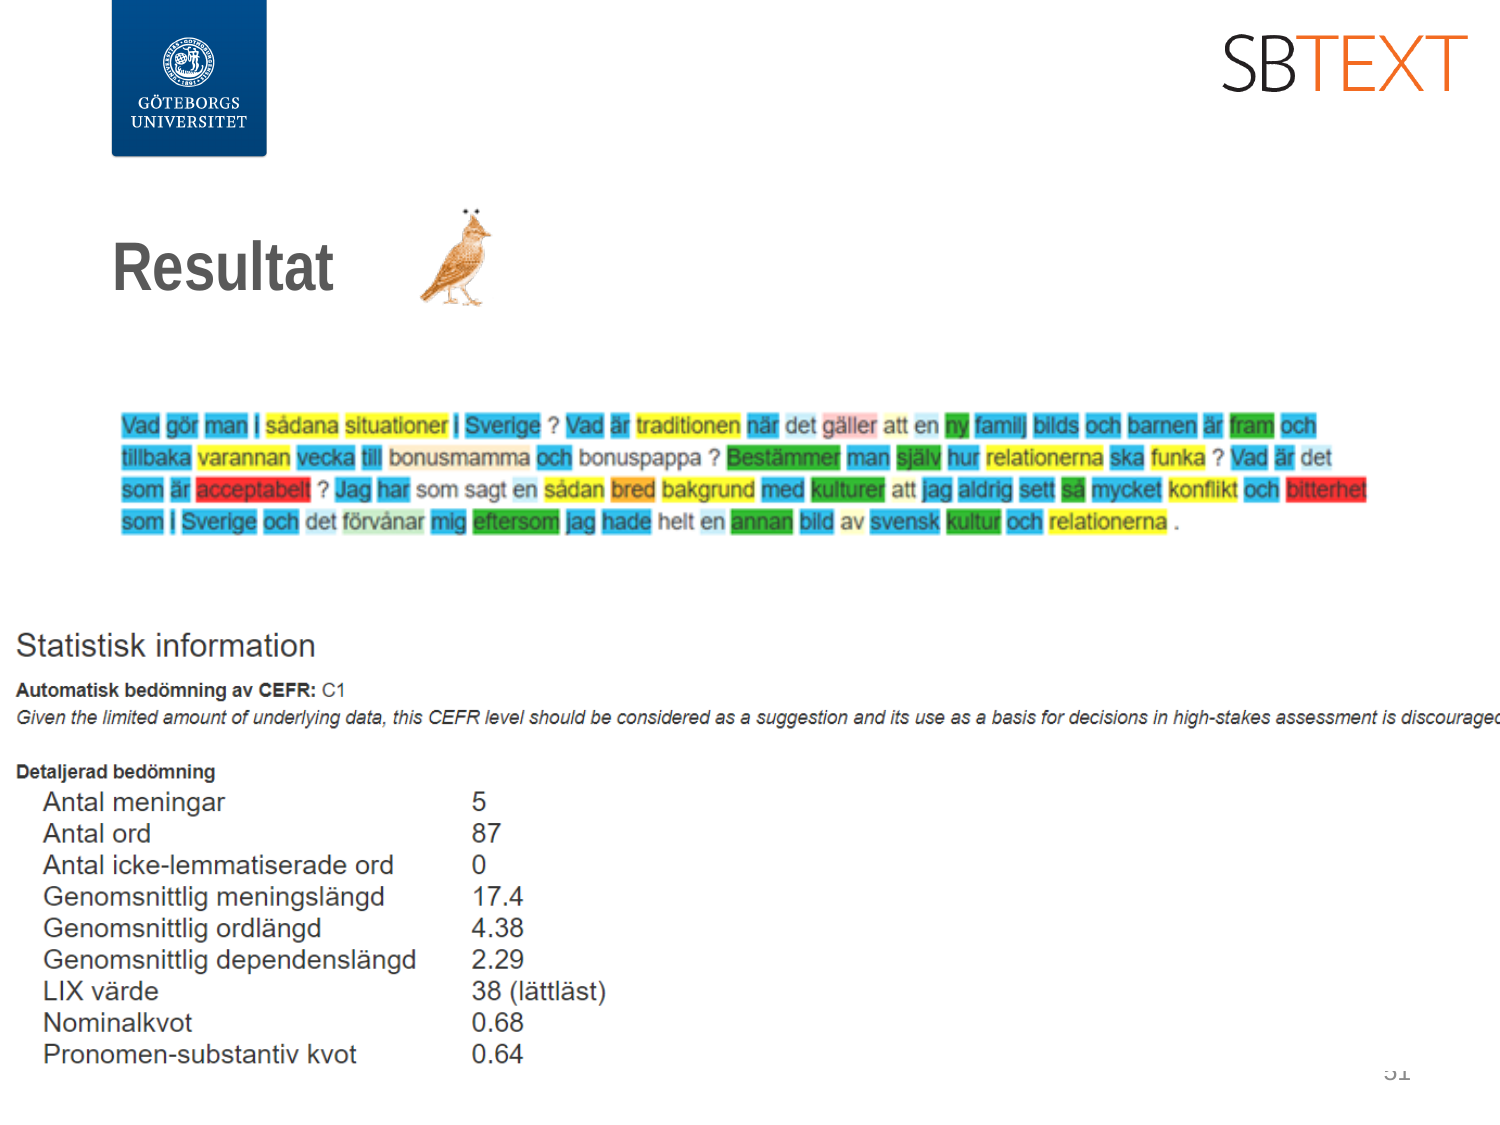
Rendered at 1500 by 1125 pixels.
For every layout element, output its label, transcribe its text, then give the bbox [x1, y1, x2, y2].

picture [112, 405, 1388, 558]
picture [1205, 19, 1476, 110]
picture [419, 205, 494, 307]
slide_number <number> [1316, 1071, 1412, 1091]
picture [11, 623, 1500, 1071]
picture [110, 0, 268, 159]
title Resultat [112, 231, 1412, 362]
